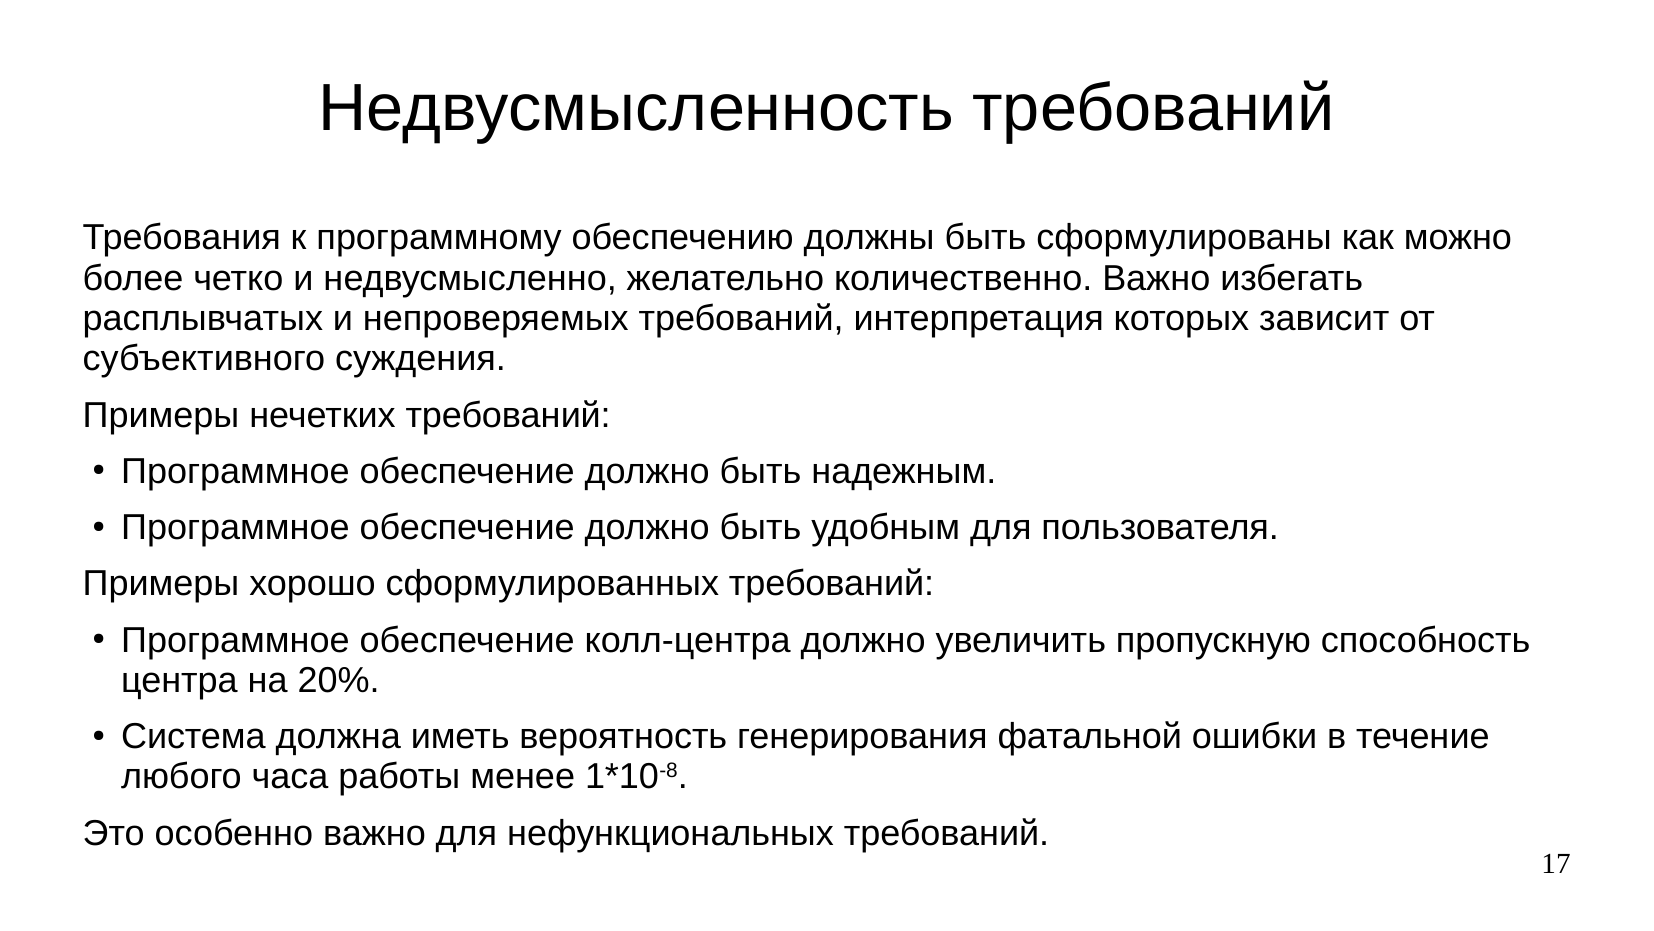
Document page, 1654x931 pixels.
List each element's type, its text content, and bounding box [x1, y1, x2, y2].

list Требования к программному обеспечению должны быть сформулированы как можно более четко и недвусмысленно, желательно количественно. Важно избегать расплывчатых и непроверяемых требований, интерпретация которых зависит от субъективного суждения. Примеры нечетких требований: Программное обеспечение должно быть надежным. Программное обеспечение должно быть удобным для пользователя. Примеры хорошо сформулированных требований: Программное обеспечение колл-центра должно увеличить пропускную способность центра на 20%. Система должна иметь вероятность генерирования фатальной ошибки в течение любого часа работы менее 1*10-8. Это особенно важно для нефункциональных требований. [82, 217, 1571, 857]
title Недвусмысленность требований [82, 66, 1571, 148]
